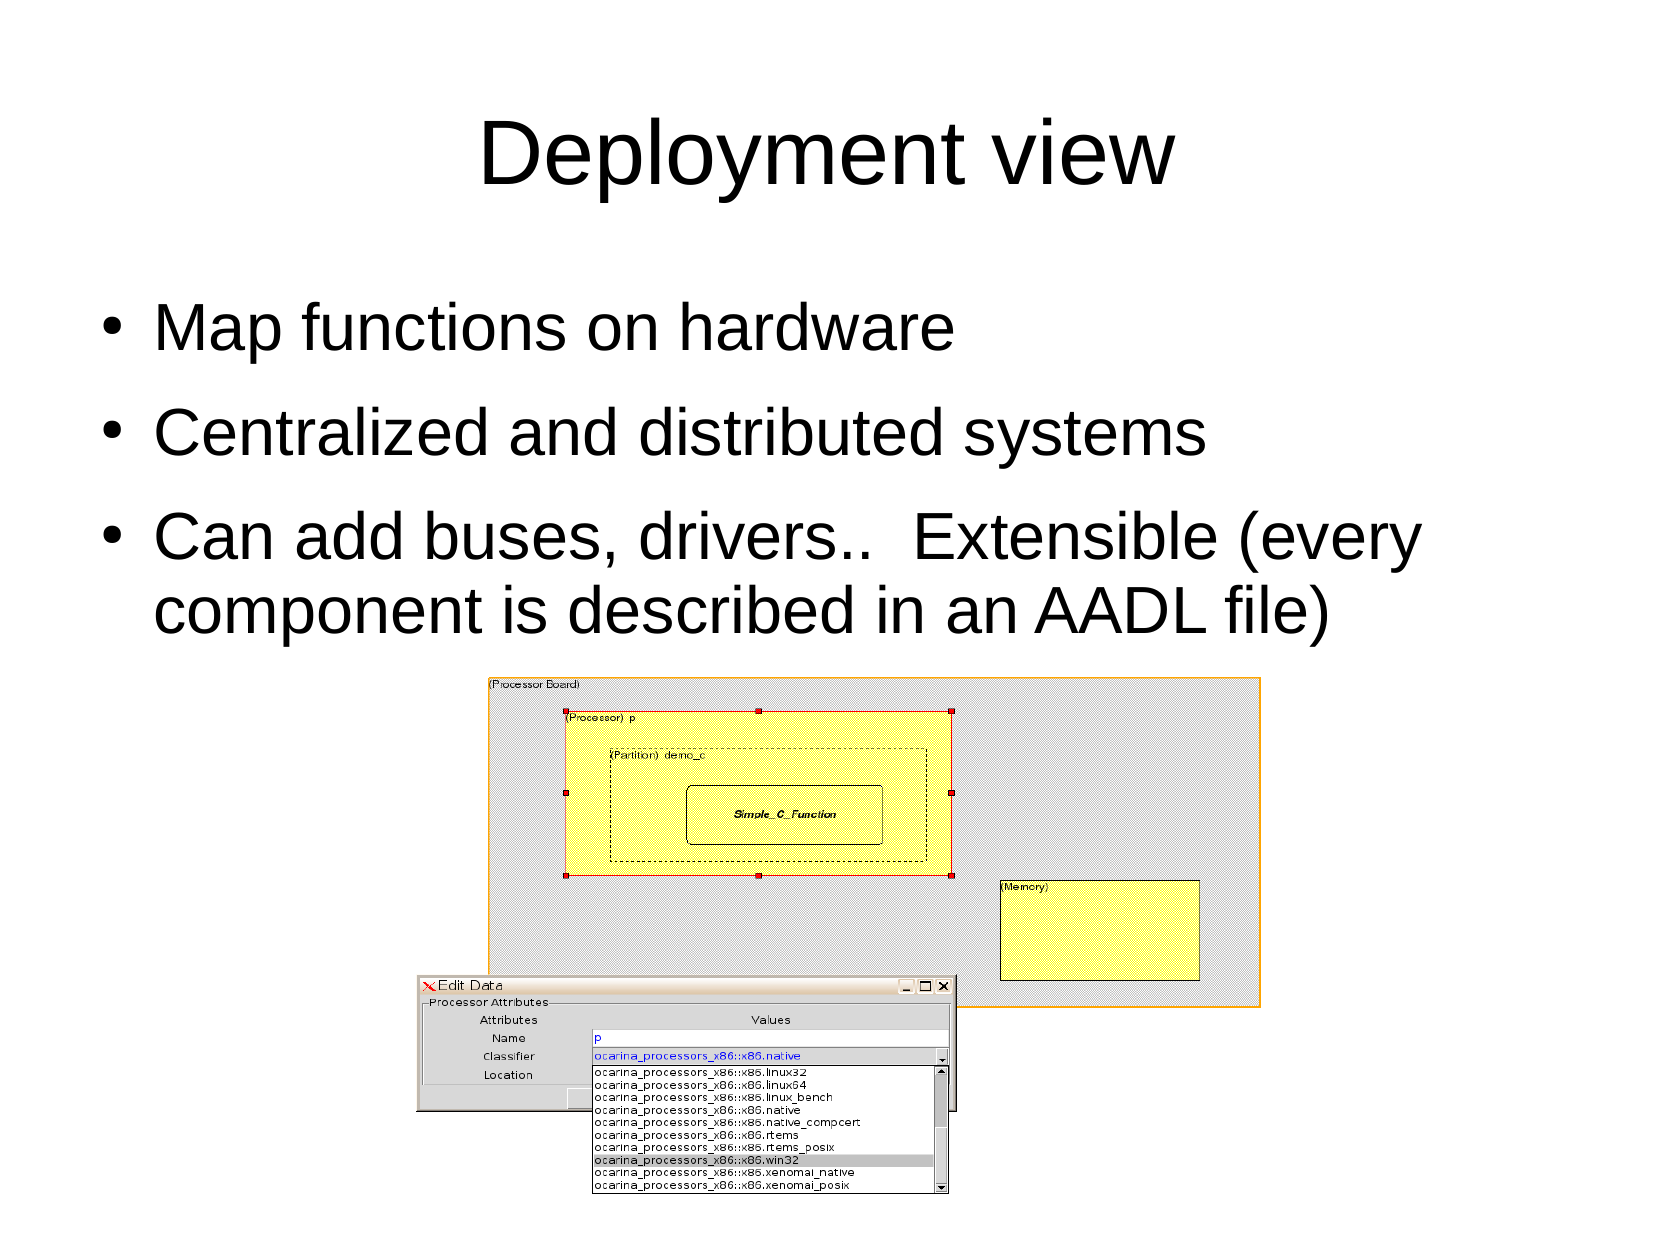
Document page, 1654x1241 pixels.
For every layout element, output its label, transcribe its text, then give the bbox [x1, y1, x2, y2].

title Deployment view [82, 49, 1571, 257]
picture [413, 648, 1276, 1205]
list Map functions on hardware Centralized and distributed systems Can add buses, drivers.. Extensible (every component is described in an AADL file) [82, 290, 1538, 1010]
